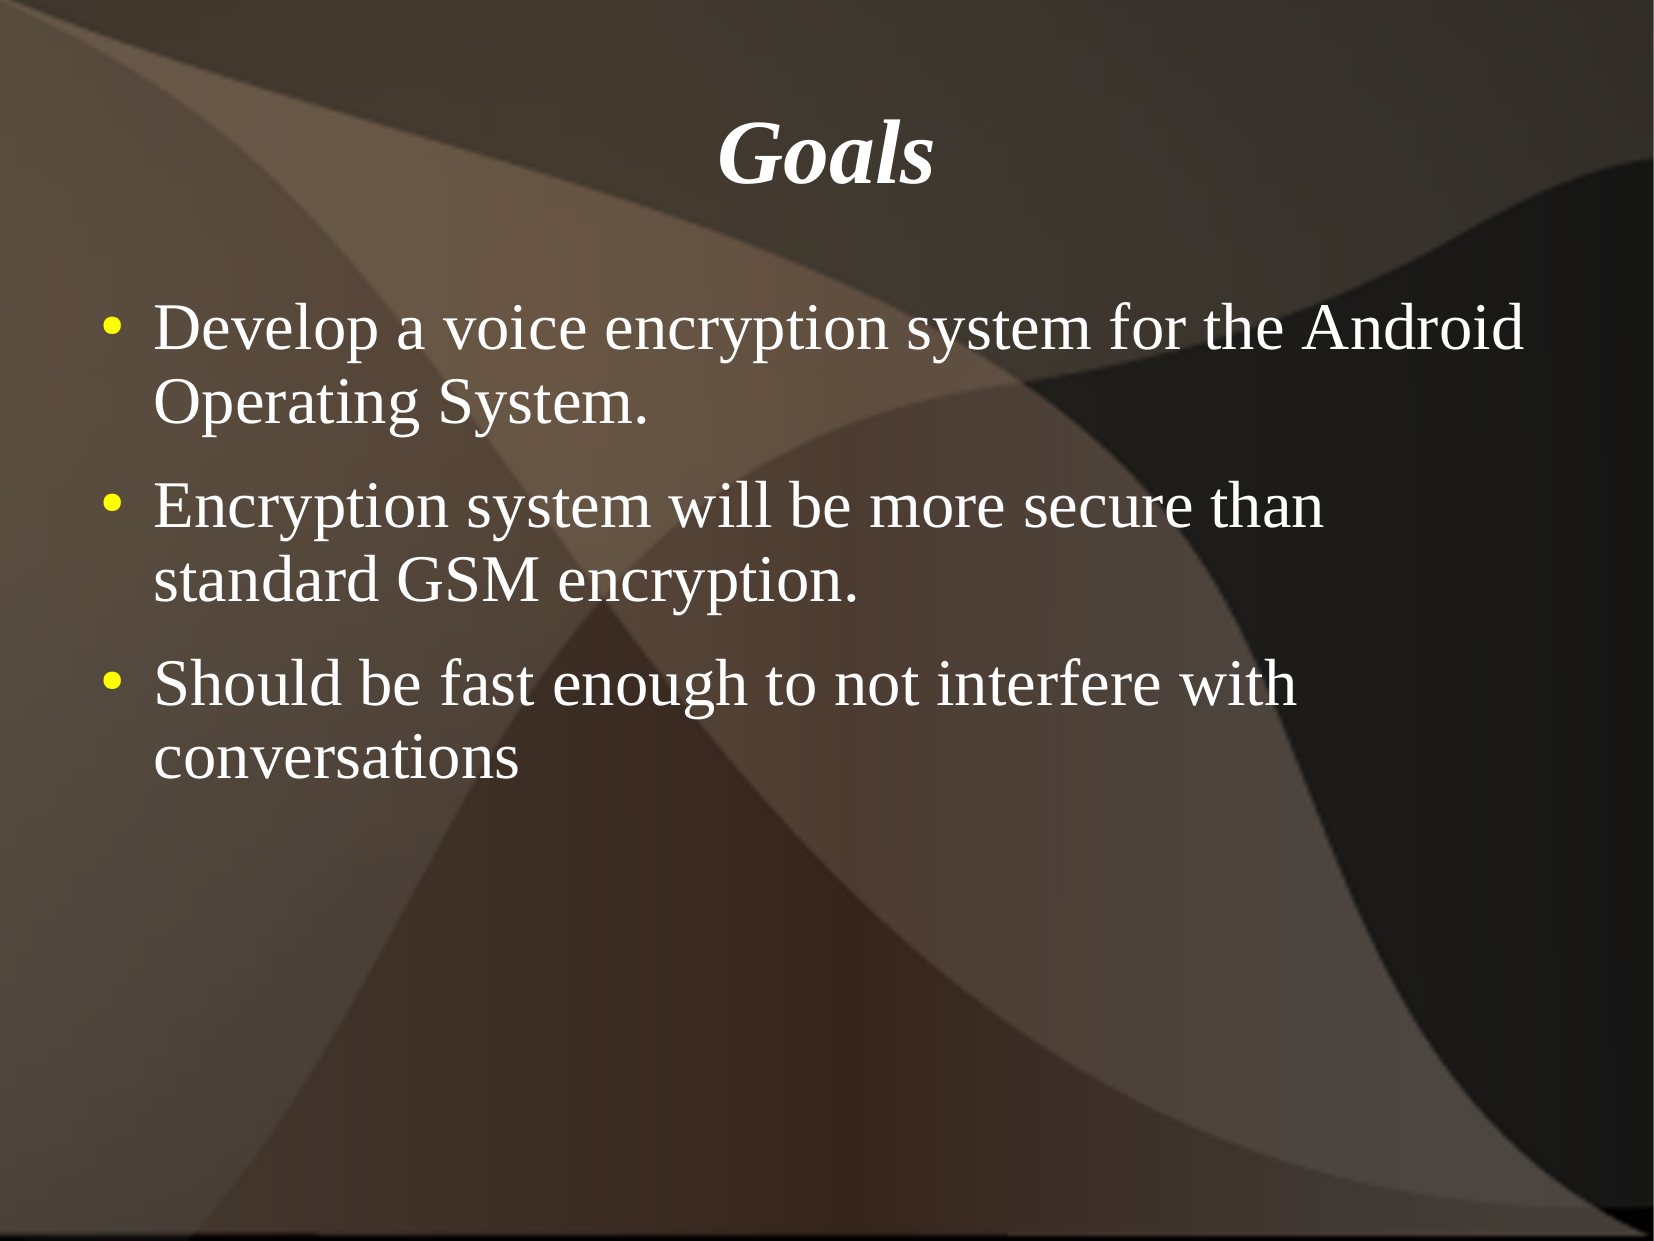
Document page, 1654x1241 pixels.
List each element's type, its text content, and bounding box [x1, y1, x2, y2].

picture [0, 0, 1654, 1241]
list Develop a voice encryption system for the Android Operating System. Encryption system will be more secure than standard GSM encryption. Should be fast enough to not interfere with conversations [82, 290, 1571, 1094]
title Goals [82, 56, 1571, 250]
